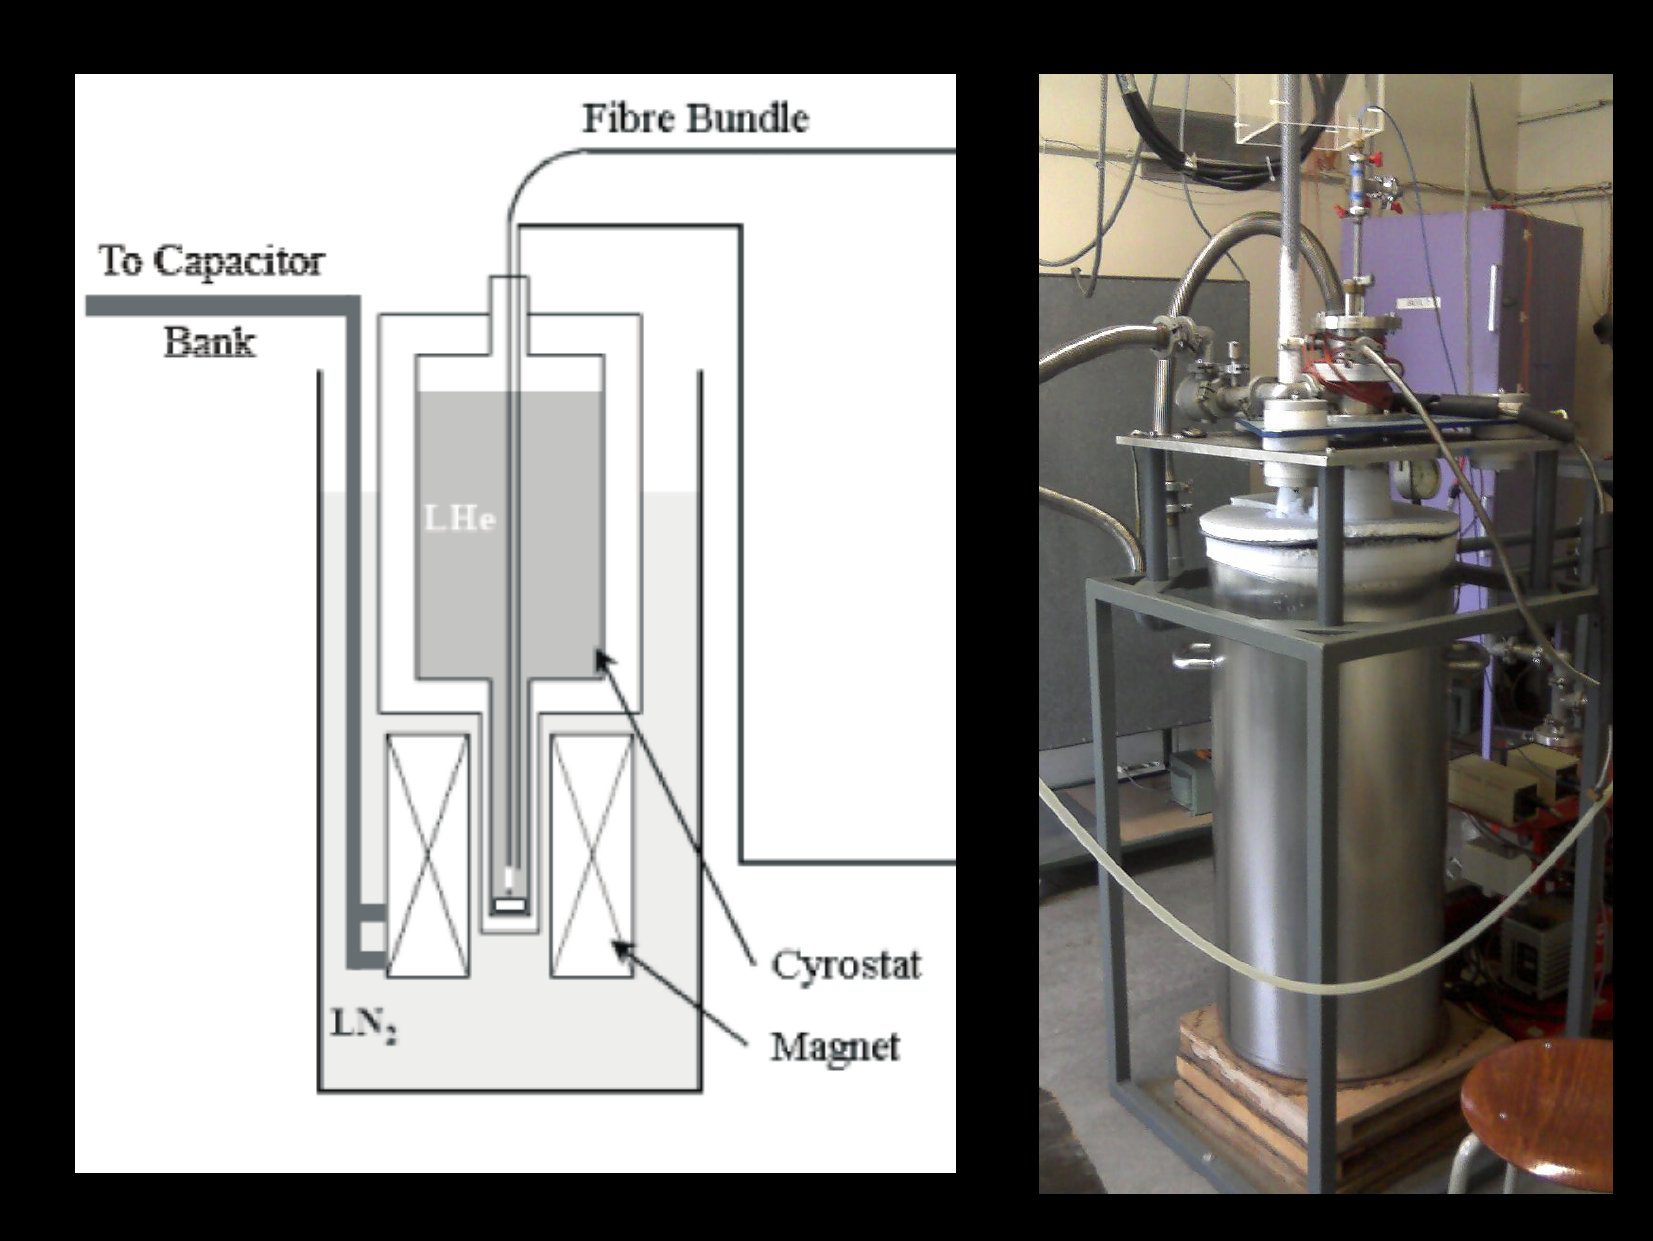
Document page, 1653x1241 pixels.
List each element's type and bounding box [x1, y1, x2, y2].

picture [1039, 74, 1613, 1194]
picture [75, 74, 956, 1173]
